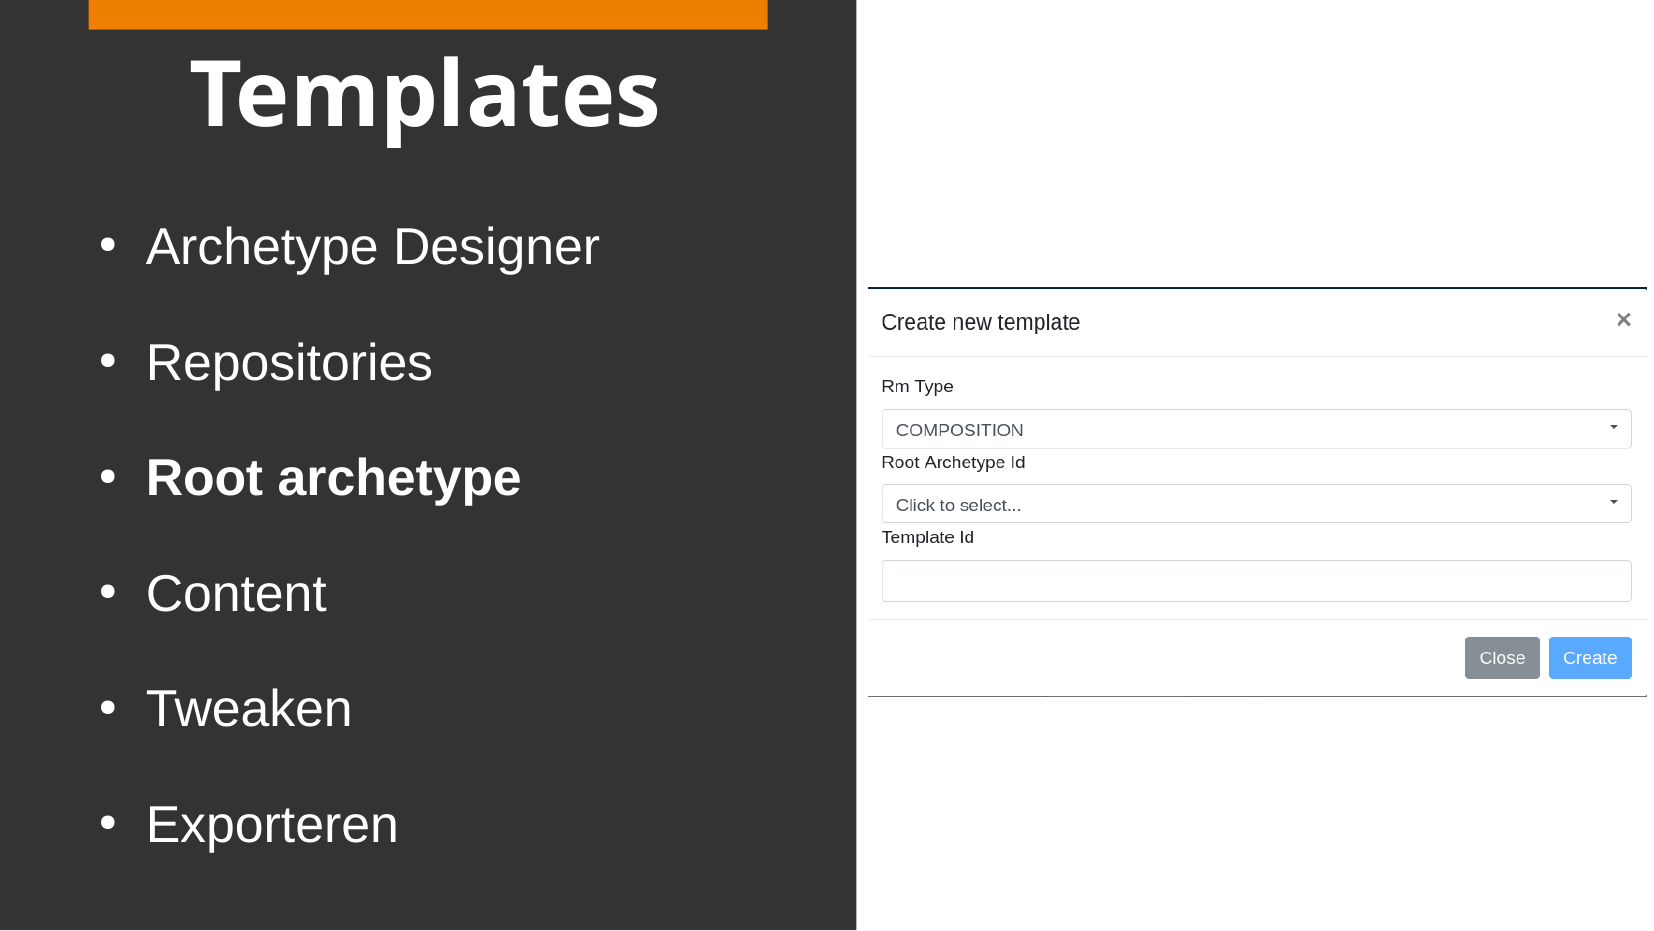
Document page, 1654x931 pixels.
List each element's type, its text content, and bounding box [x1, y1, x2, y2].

picture [868, 287, 1647, 697]
title Templates [82, 13, 768, 169]
text_box [0, 0, 857, 931]
list Archetype Designer Repositories Root archetype Content Tweaken Exporteren [82, 217, 768, 857]
